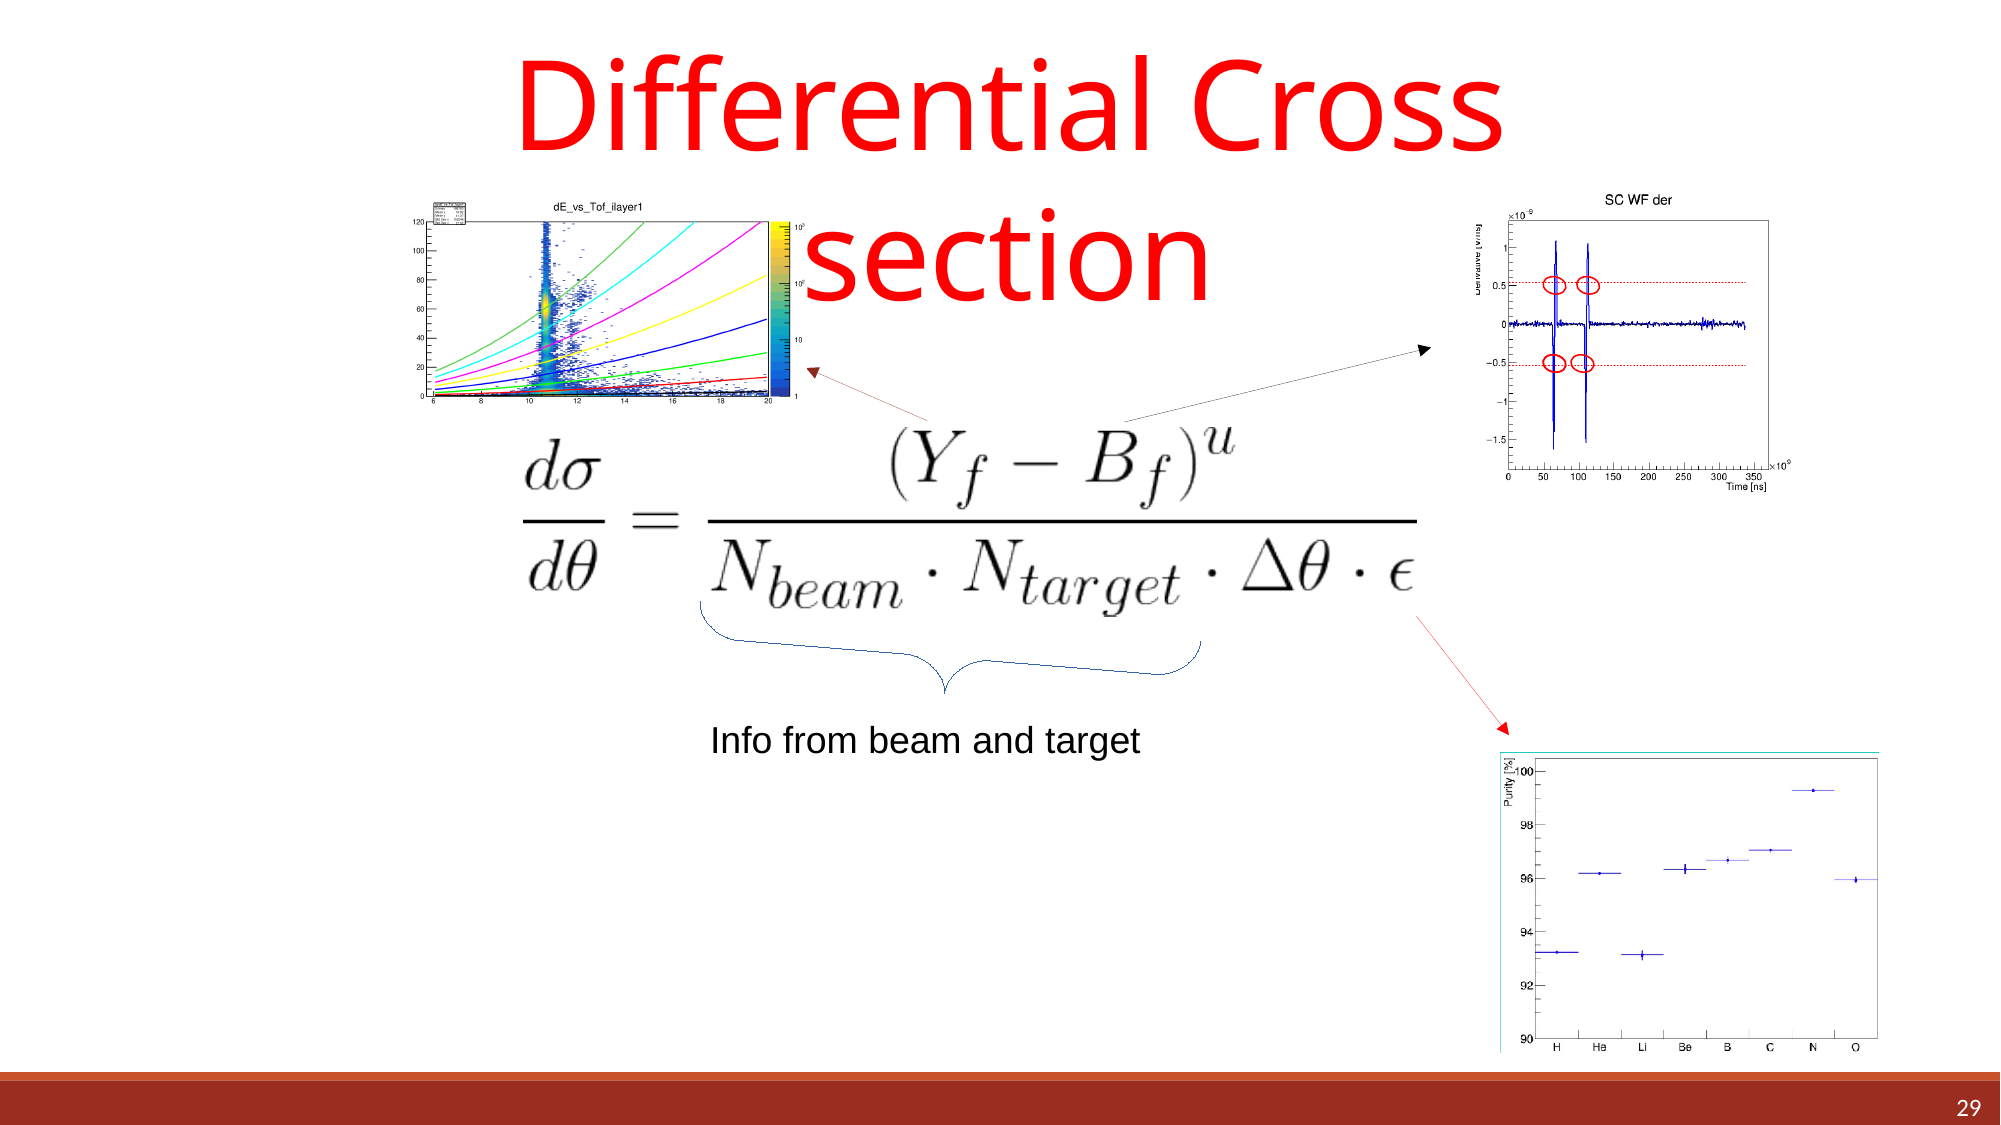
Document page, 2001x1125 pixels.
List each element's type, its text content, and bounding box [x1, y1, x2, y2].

picture [523, 427, 1417, 617]
picture [1500, 752, 1880, 1053]
text_box Differential Cross section [290, 23, 1725, 188]
text_box <numero> [1949, 1095, 1988, 1122]
picture [406, 201, 807, 409]
picture [1476, 189, 1801, 501]
text_box Info from beam and target [695, 712, 1156, 770]
text_box [0, 1072, 2000, 1125]
